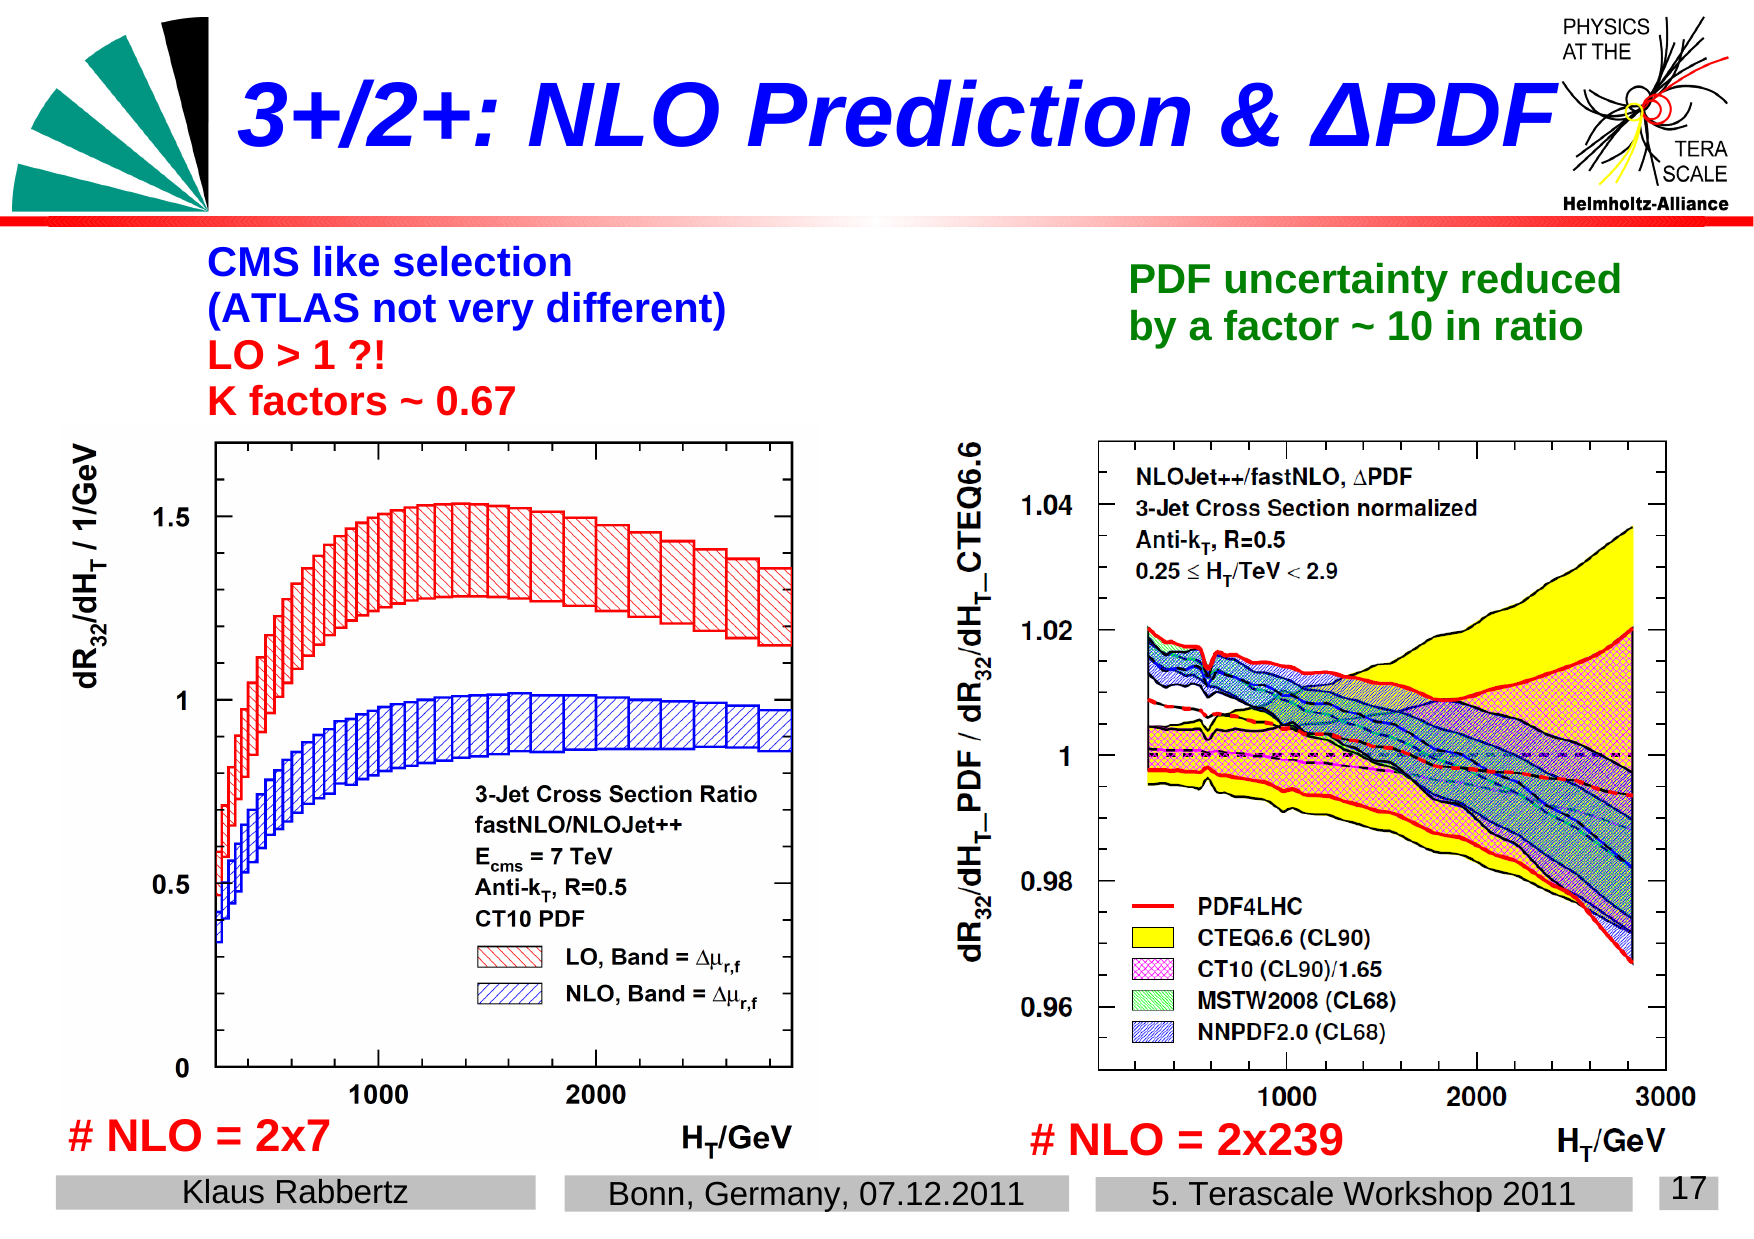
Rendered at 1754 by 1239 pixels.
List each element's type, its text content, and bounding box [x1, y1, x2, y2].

text_box PDF uncertainty reduced by a factor ~ 10 in ratio [1116, 250, 1634, 358]
picture [61, 424, 818, 1162]
text_box # NLO = 2x7 [56, 1104, 344, 1169]
title 3+/2+: NLO Prediction & ΔPDF [220, 16, 1575, 213]
text_box # NLO = 2x239 [1017, 1108, 1357, 1173]
text_box CMS like selection (ATLAS not very different) LO > 1 ?! K factors ~ 0.67 [195, 232, 738, 424]
picture [1546, 9, 1744, 223]
picture [946, 420, 1696, 1167]
picture [12, 17, 209, 214]
